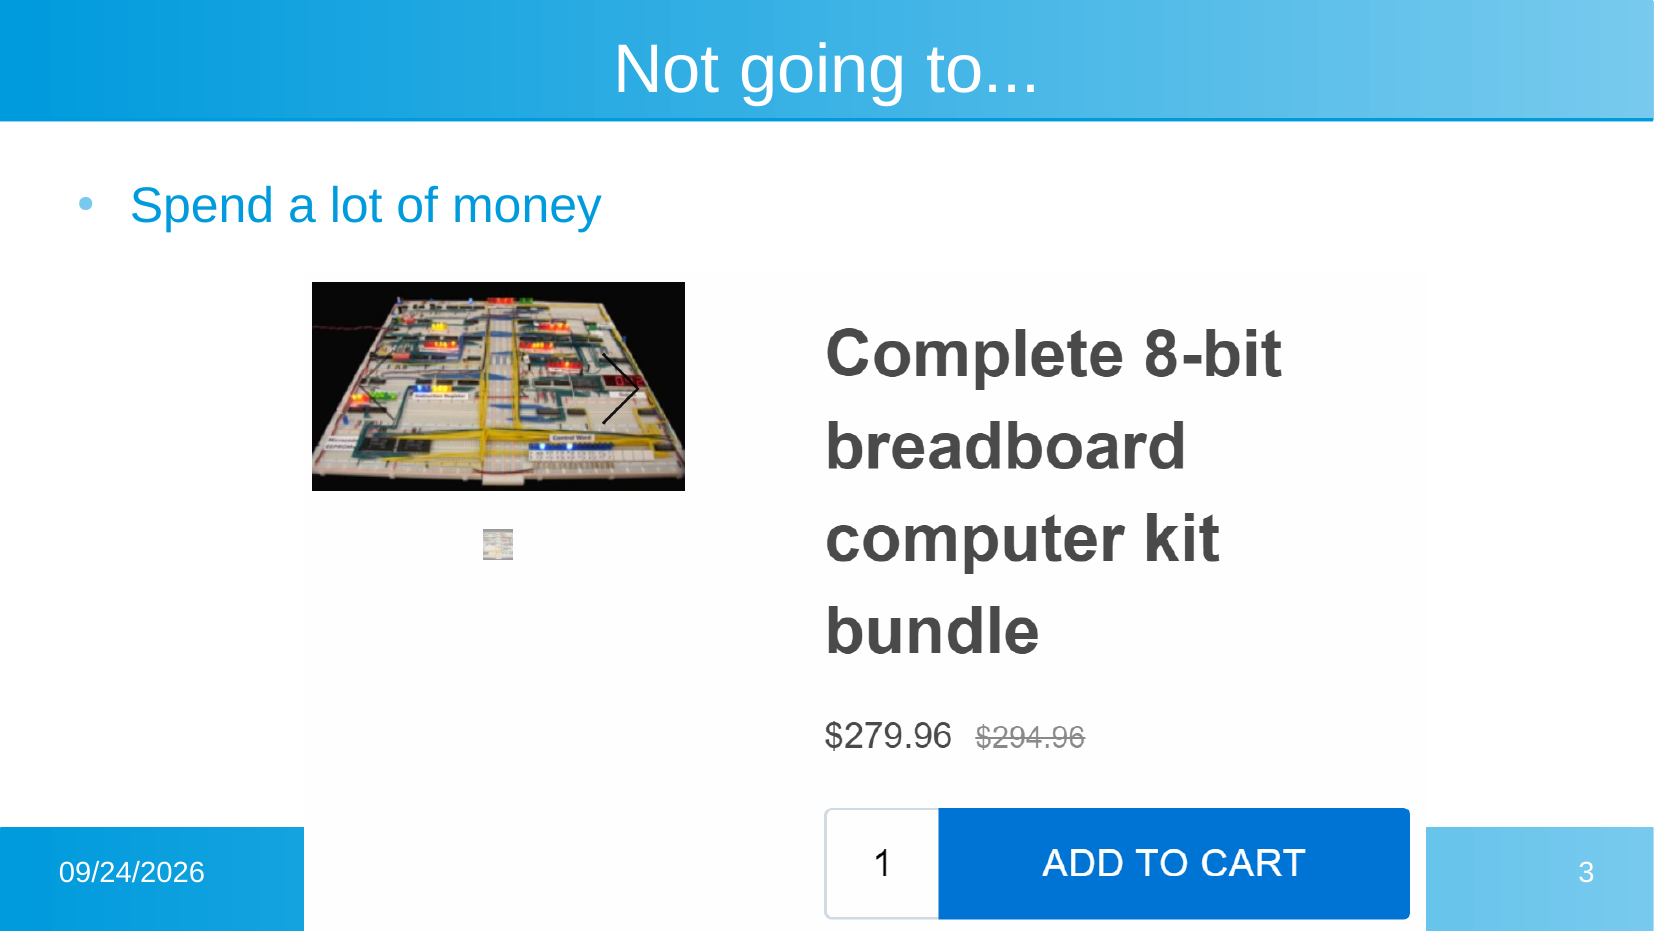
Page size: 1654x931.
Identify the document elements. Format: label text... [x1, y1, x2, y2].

title Not going to... [59, 29, 1595, 108]
picture [304, 270, 1426, 931]
list Spend a lot of money [59, 177, 1595, 768]
